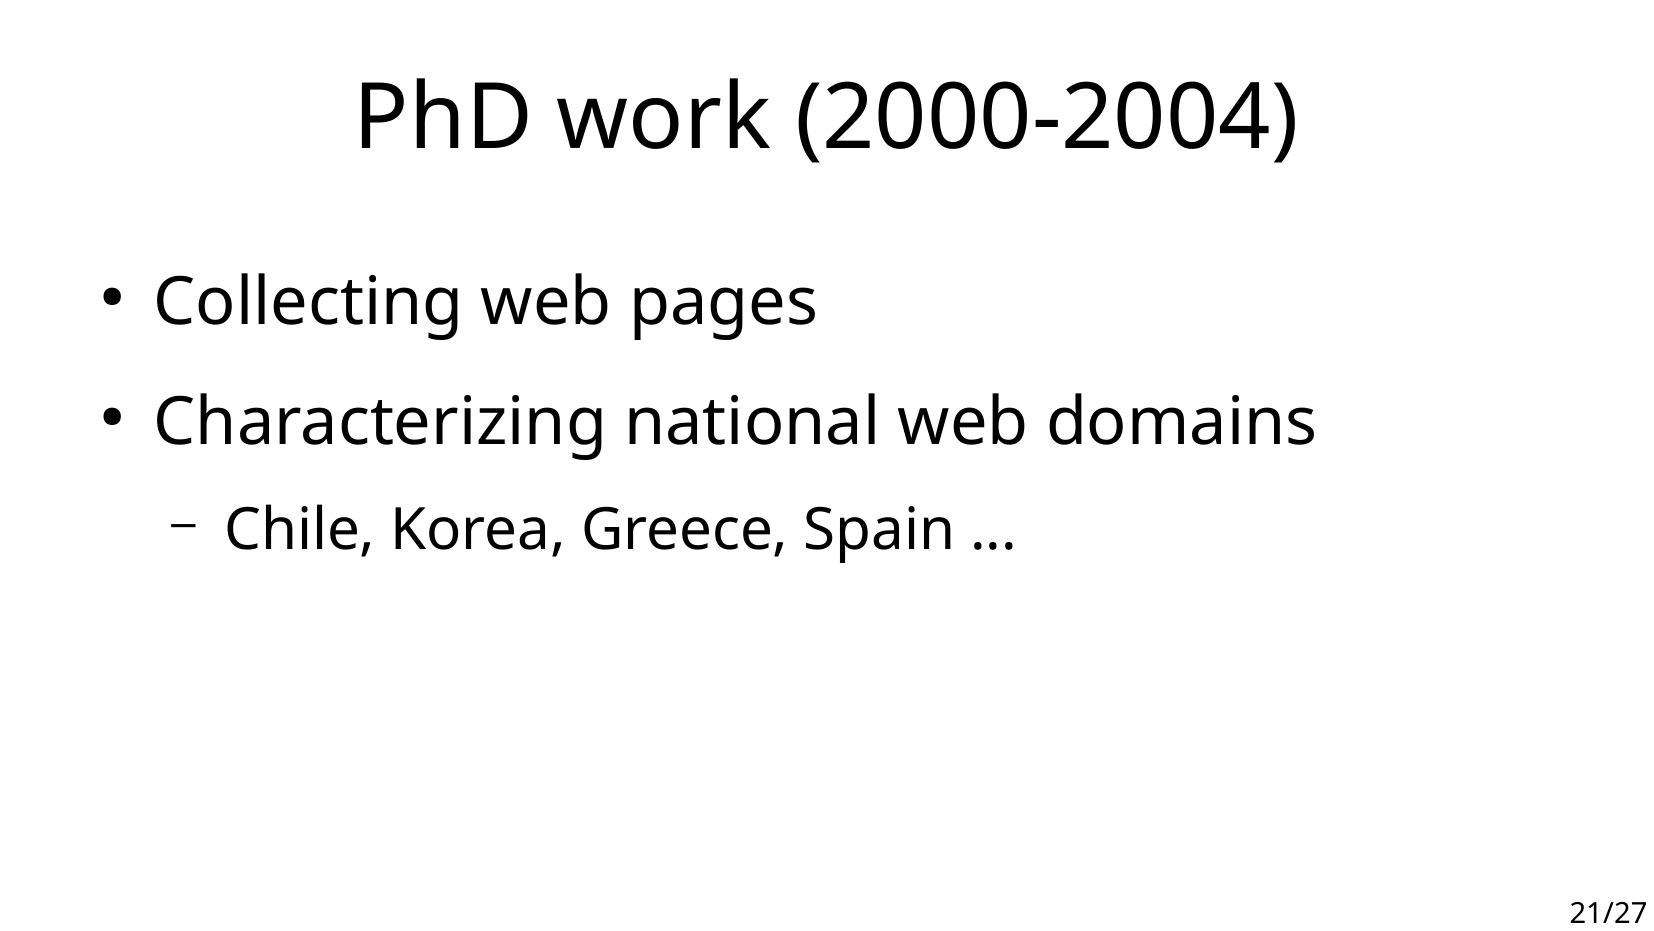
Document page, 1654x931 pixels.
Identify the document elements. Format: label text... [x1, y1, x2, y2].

title PhD work (2000-2004) [82, 1, 1571, 226]
list Collecting web pages Characterizing national web domains Chile, Korea, Greece, Spain ... [82, 253, 1571, 793]
